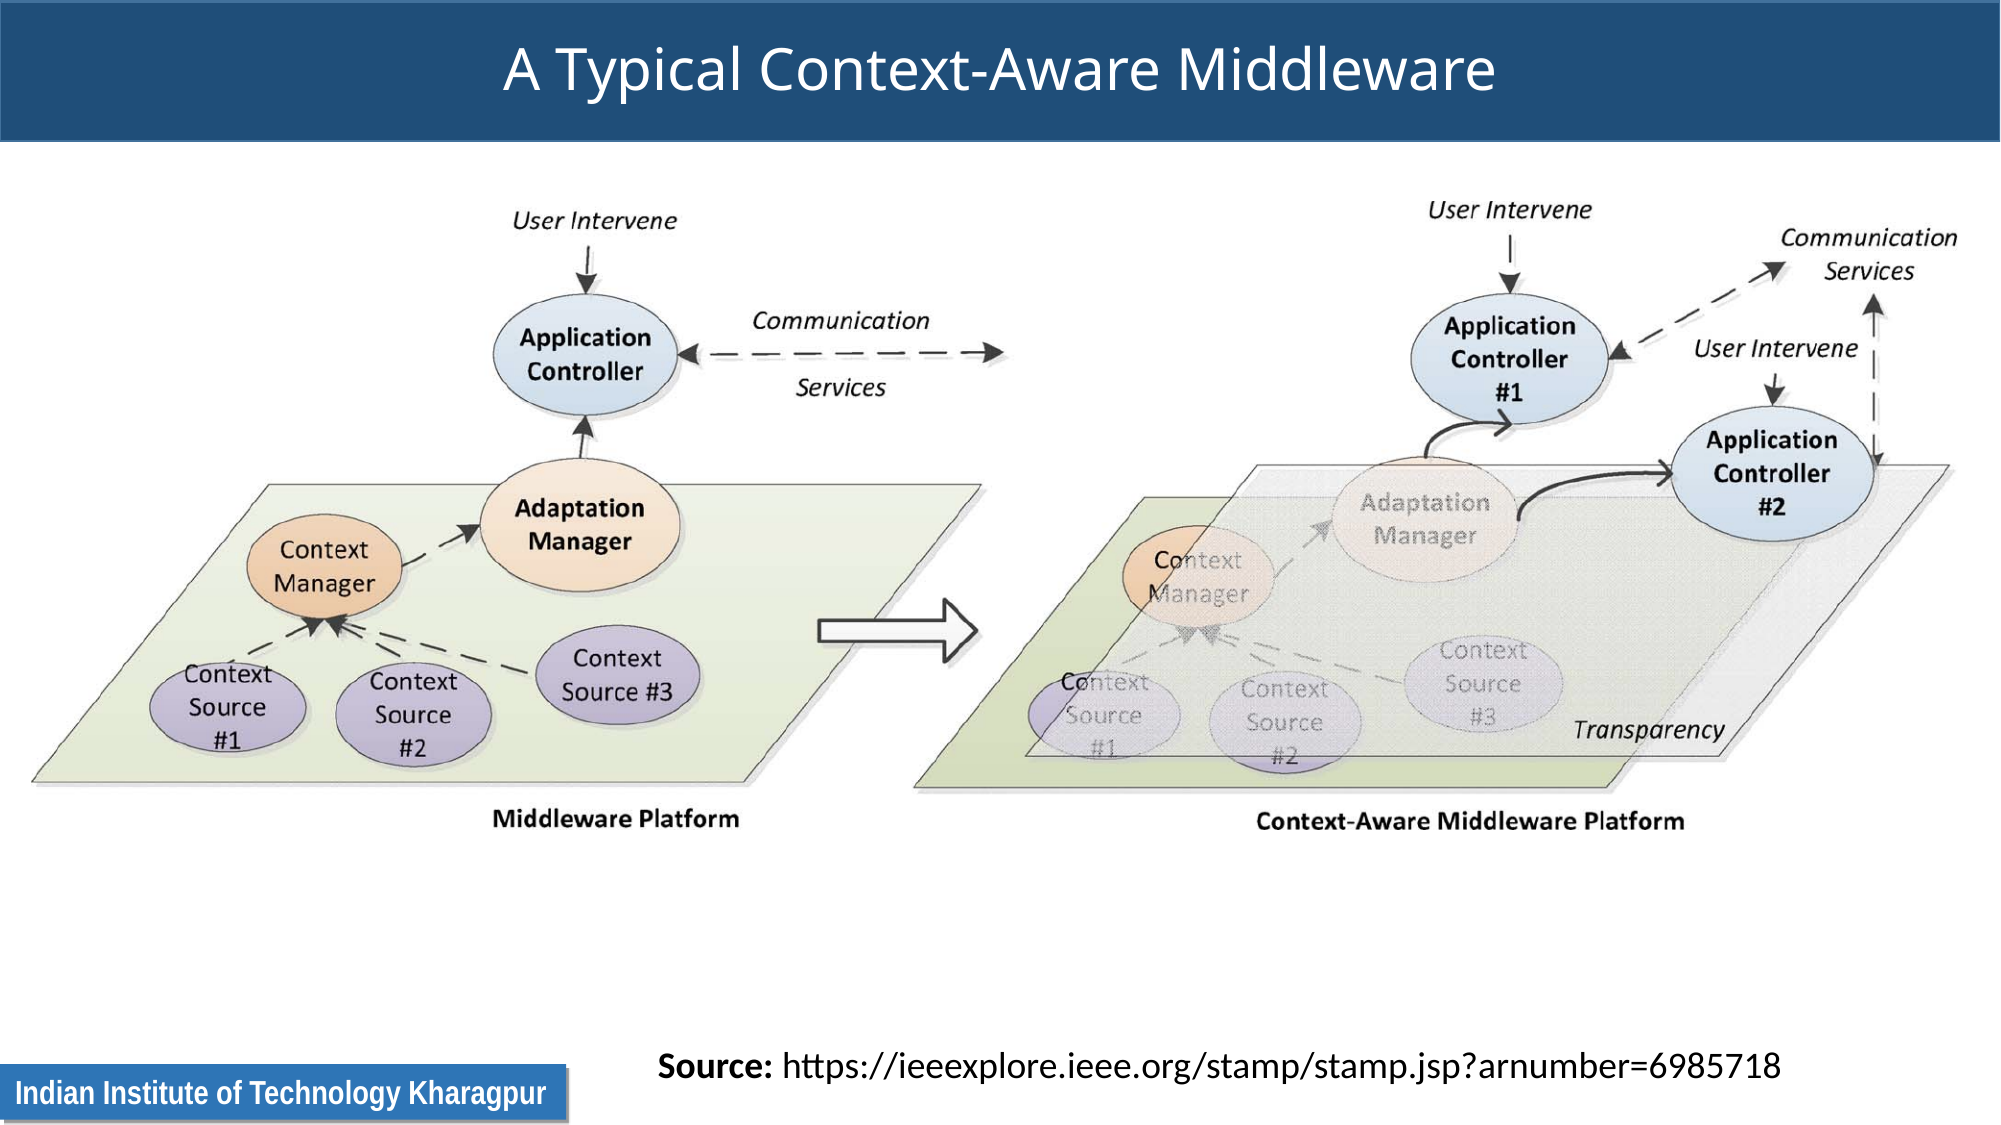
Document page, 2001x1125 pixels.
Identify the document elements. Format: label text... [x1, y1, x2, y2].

text_box Source: https://ieeexplore.ieee.org/stamp/stamp.jsp?arnumber=6985718 [642, 1033, 1935, 1095]
title A Typical Context-Aware Middleware [0, 1, 2000, 141]
picture [15, 163, 1987, 862]
